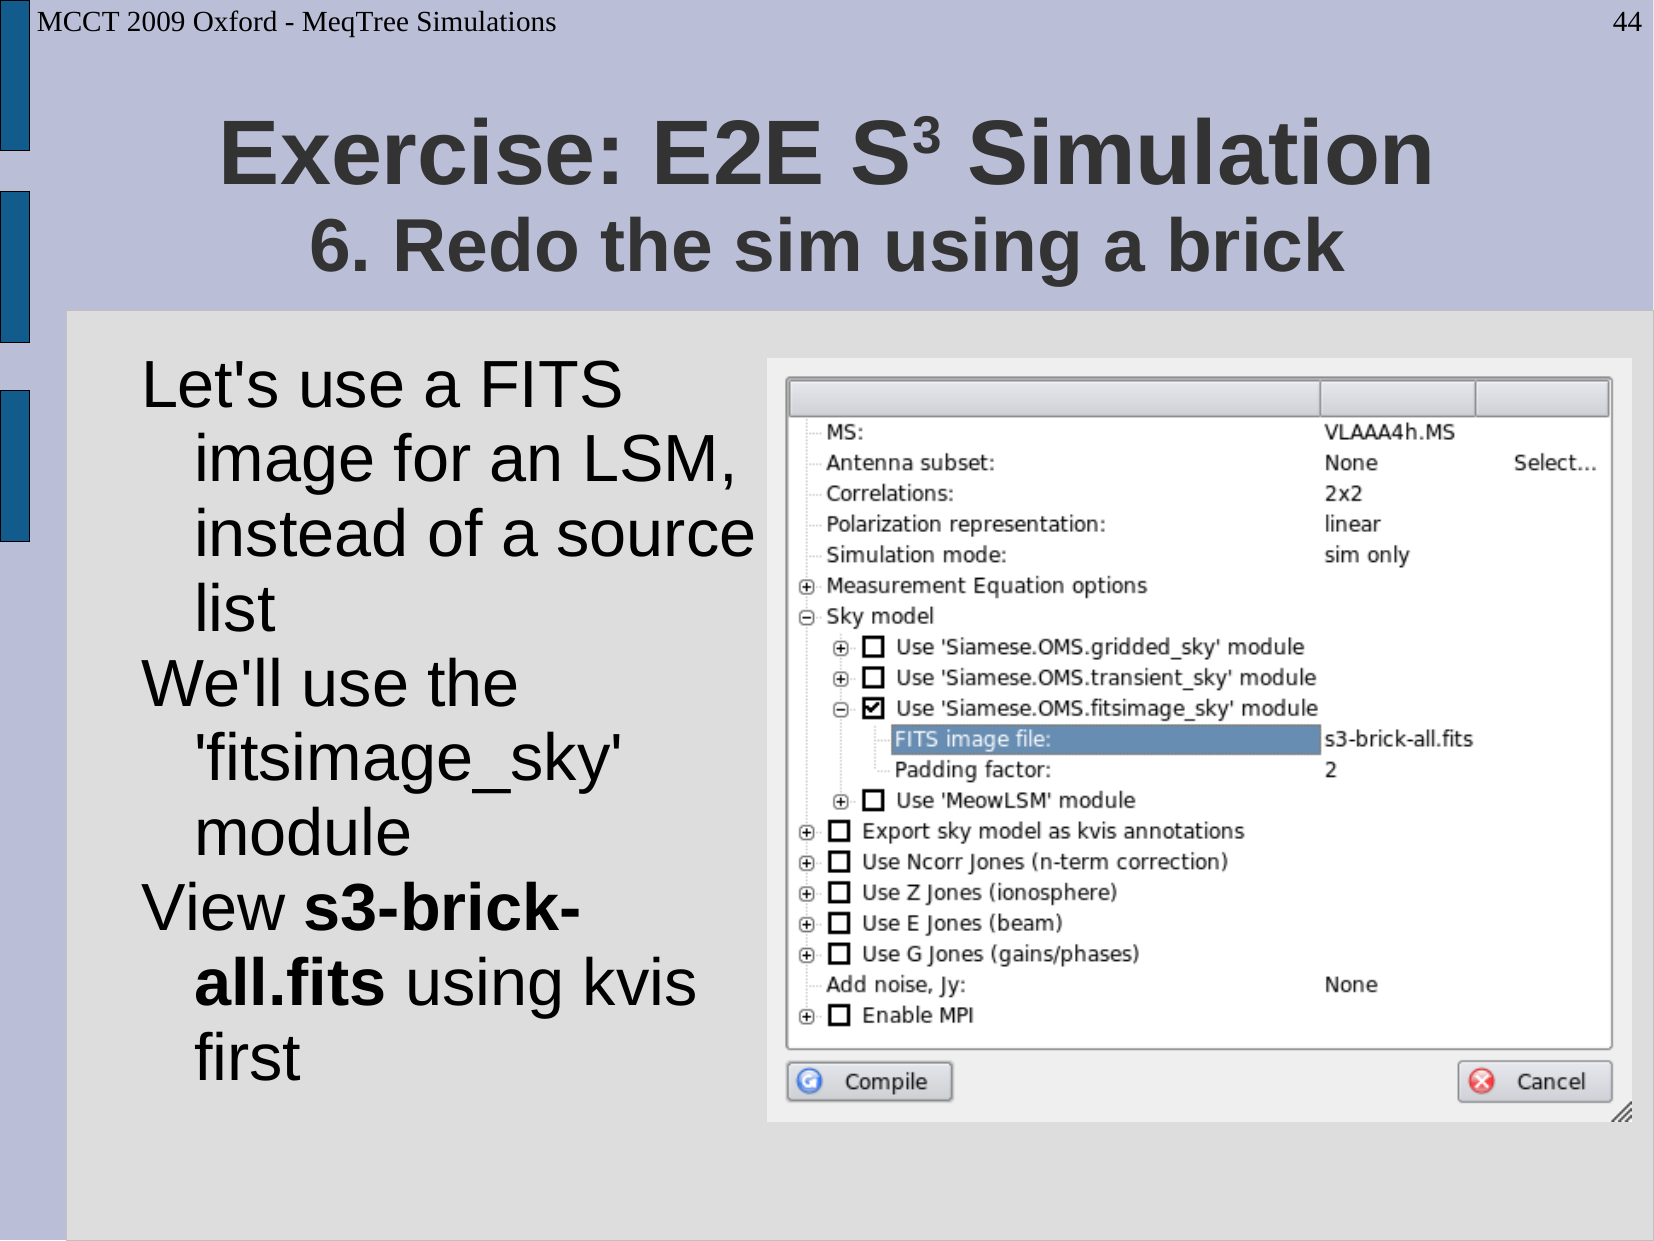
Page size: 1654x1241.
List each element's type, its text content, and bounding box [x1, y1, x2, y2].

title Exercise: E2E S3 Simulation 6. Redo the sim using a brick [121, 91, 1534, 299]
picture [767, 358, 1632, 1123]
list Let's use a FITS image for an LSM, instead of a source list We'll use the 'fitsimage_sky' module View s3-brick-all.fits using kvis first [123, 346, 768, 1128]
